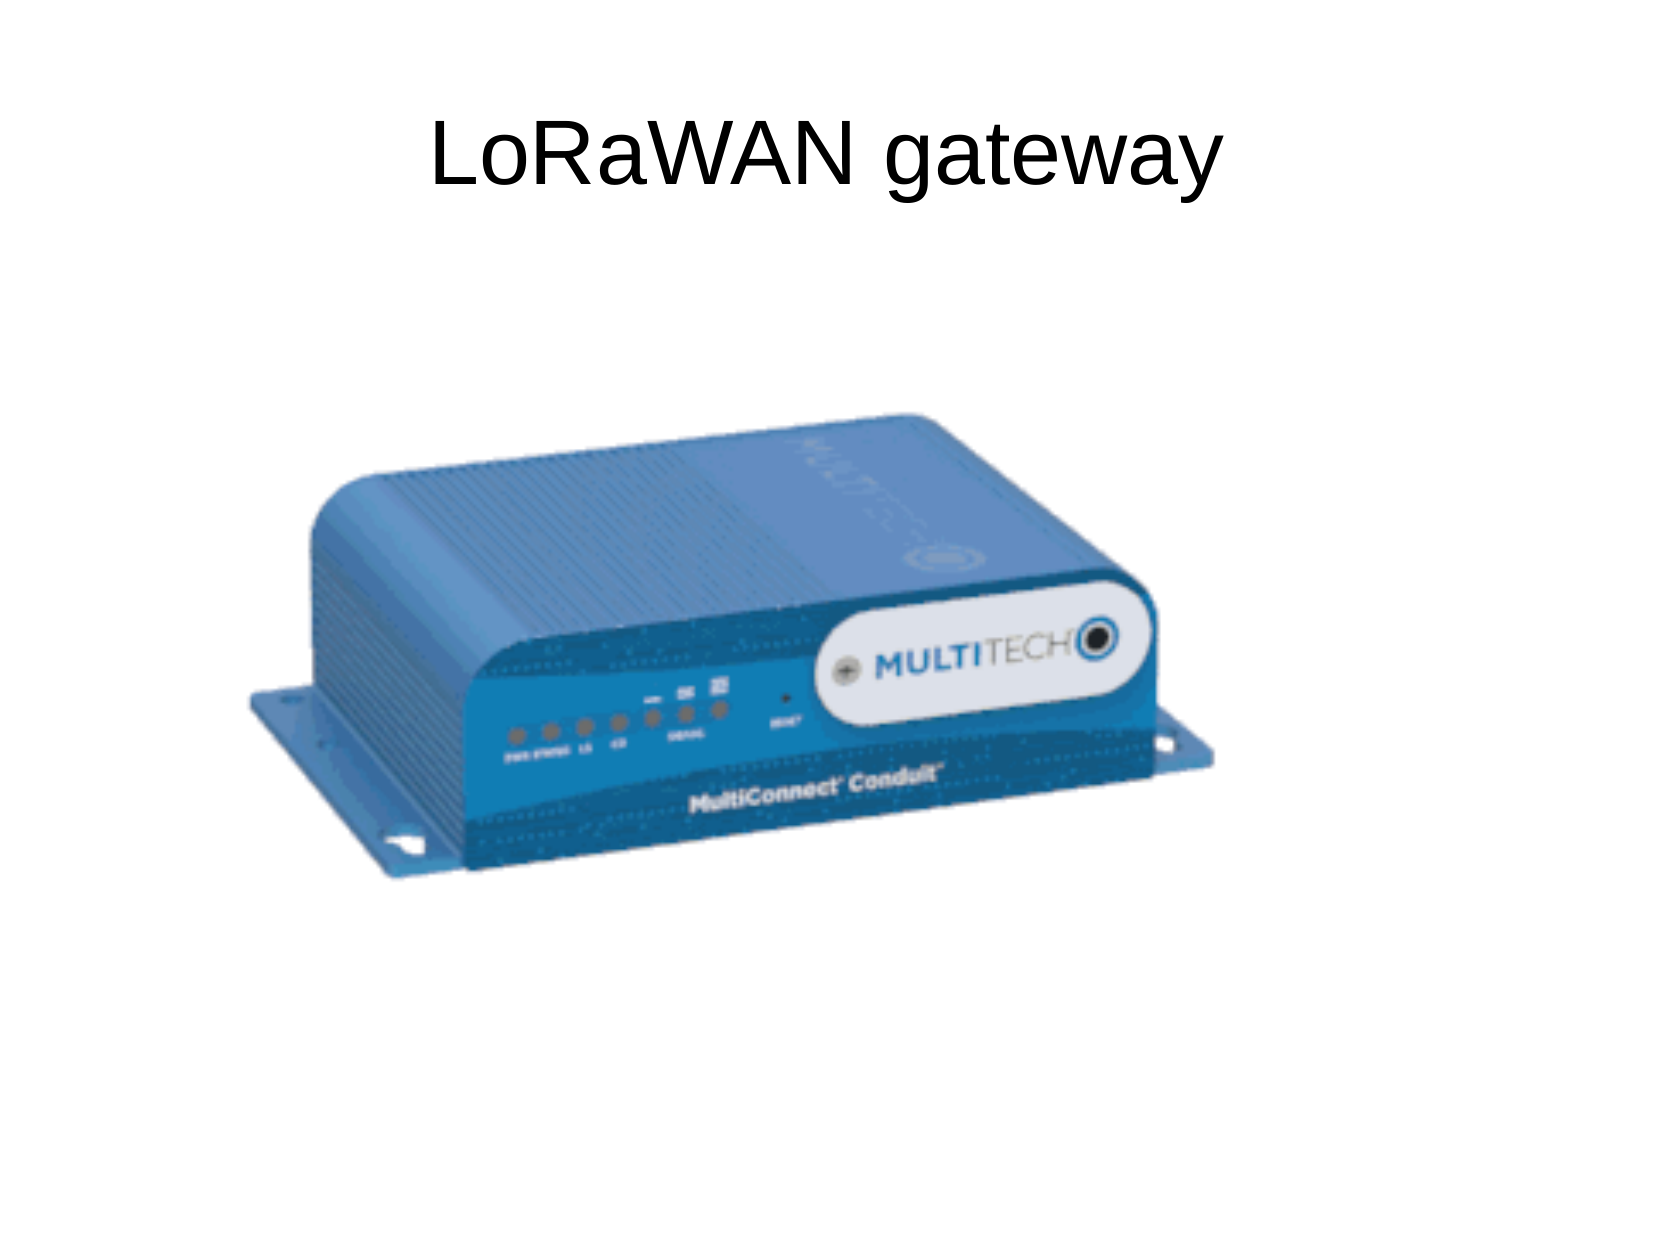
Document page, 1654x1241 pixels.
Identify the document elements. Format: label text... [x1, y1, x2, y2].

picture [163, 342, 1571, 995]
title LoRaWAN gateway [82, 49, 1571, 257]
